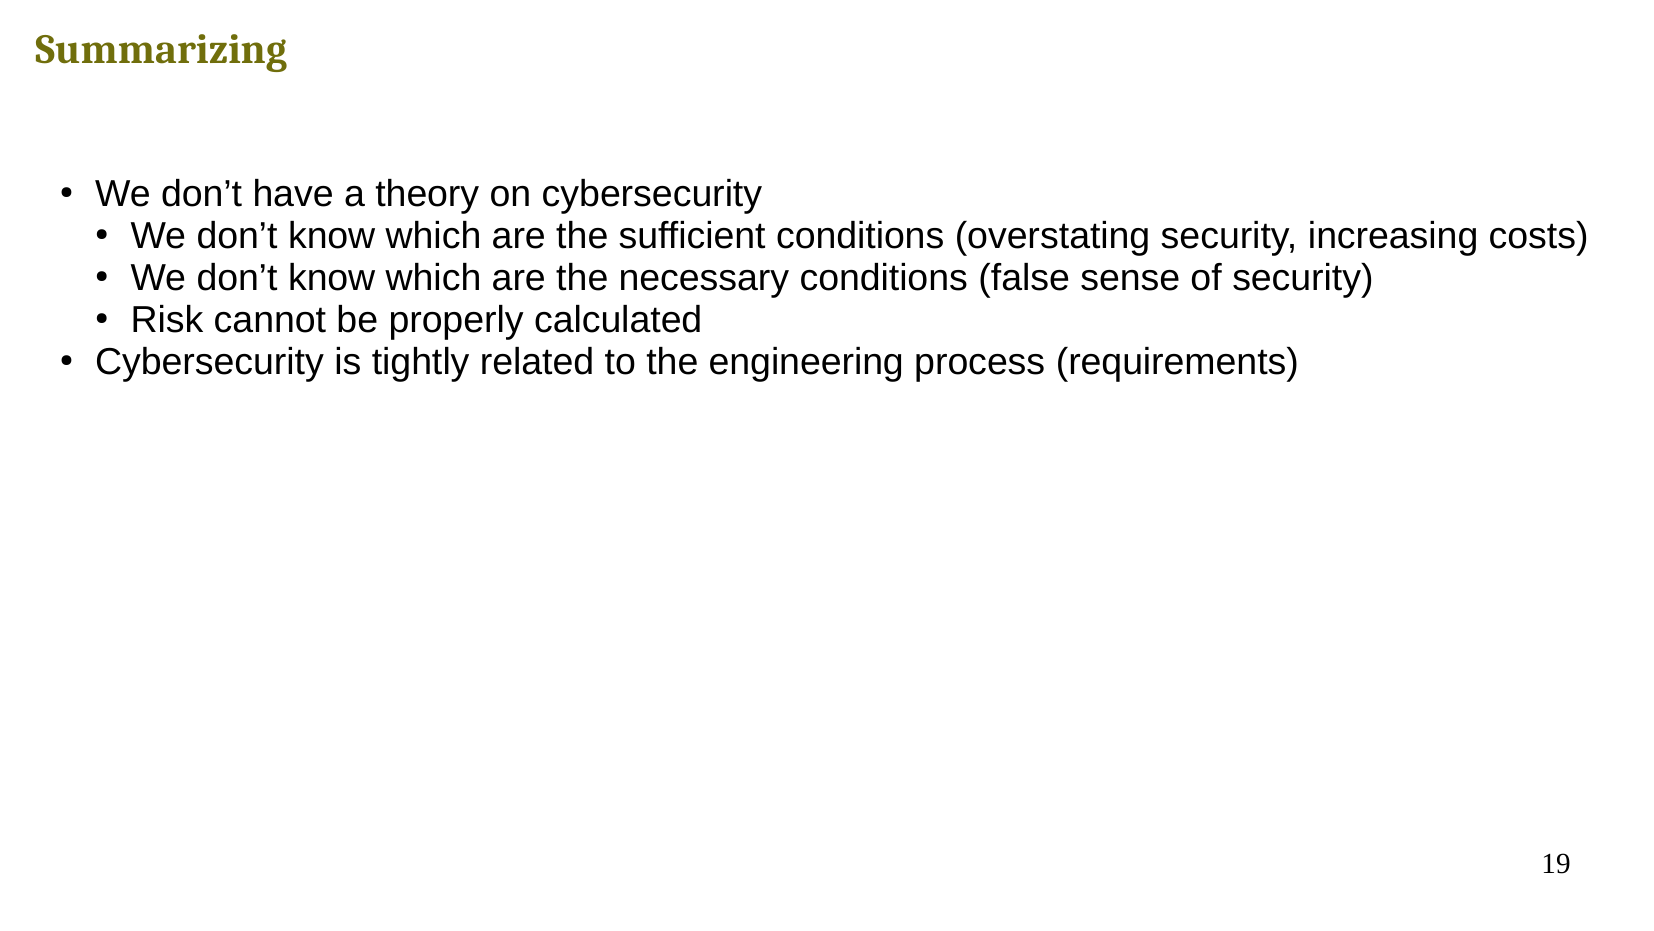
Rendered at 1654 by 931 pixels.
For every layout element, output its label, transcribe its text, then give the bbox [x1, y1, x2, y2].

text_box We don’t have a theory on cybersecurity We don’t know which are the sufficient conditions (overstating security, increasing costs) We don’t know which are the necessary conditions (false sense of security) Risk cannot be properly calculated Cybersecurity is tightly related to the engineering process (requirements) [45, 165, 1604, 390]
text_box Summarizing [20, 18, 586, 91]
